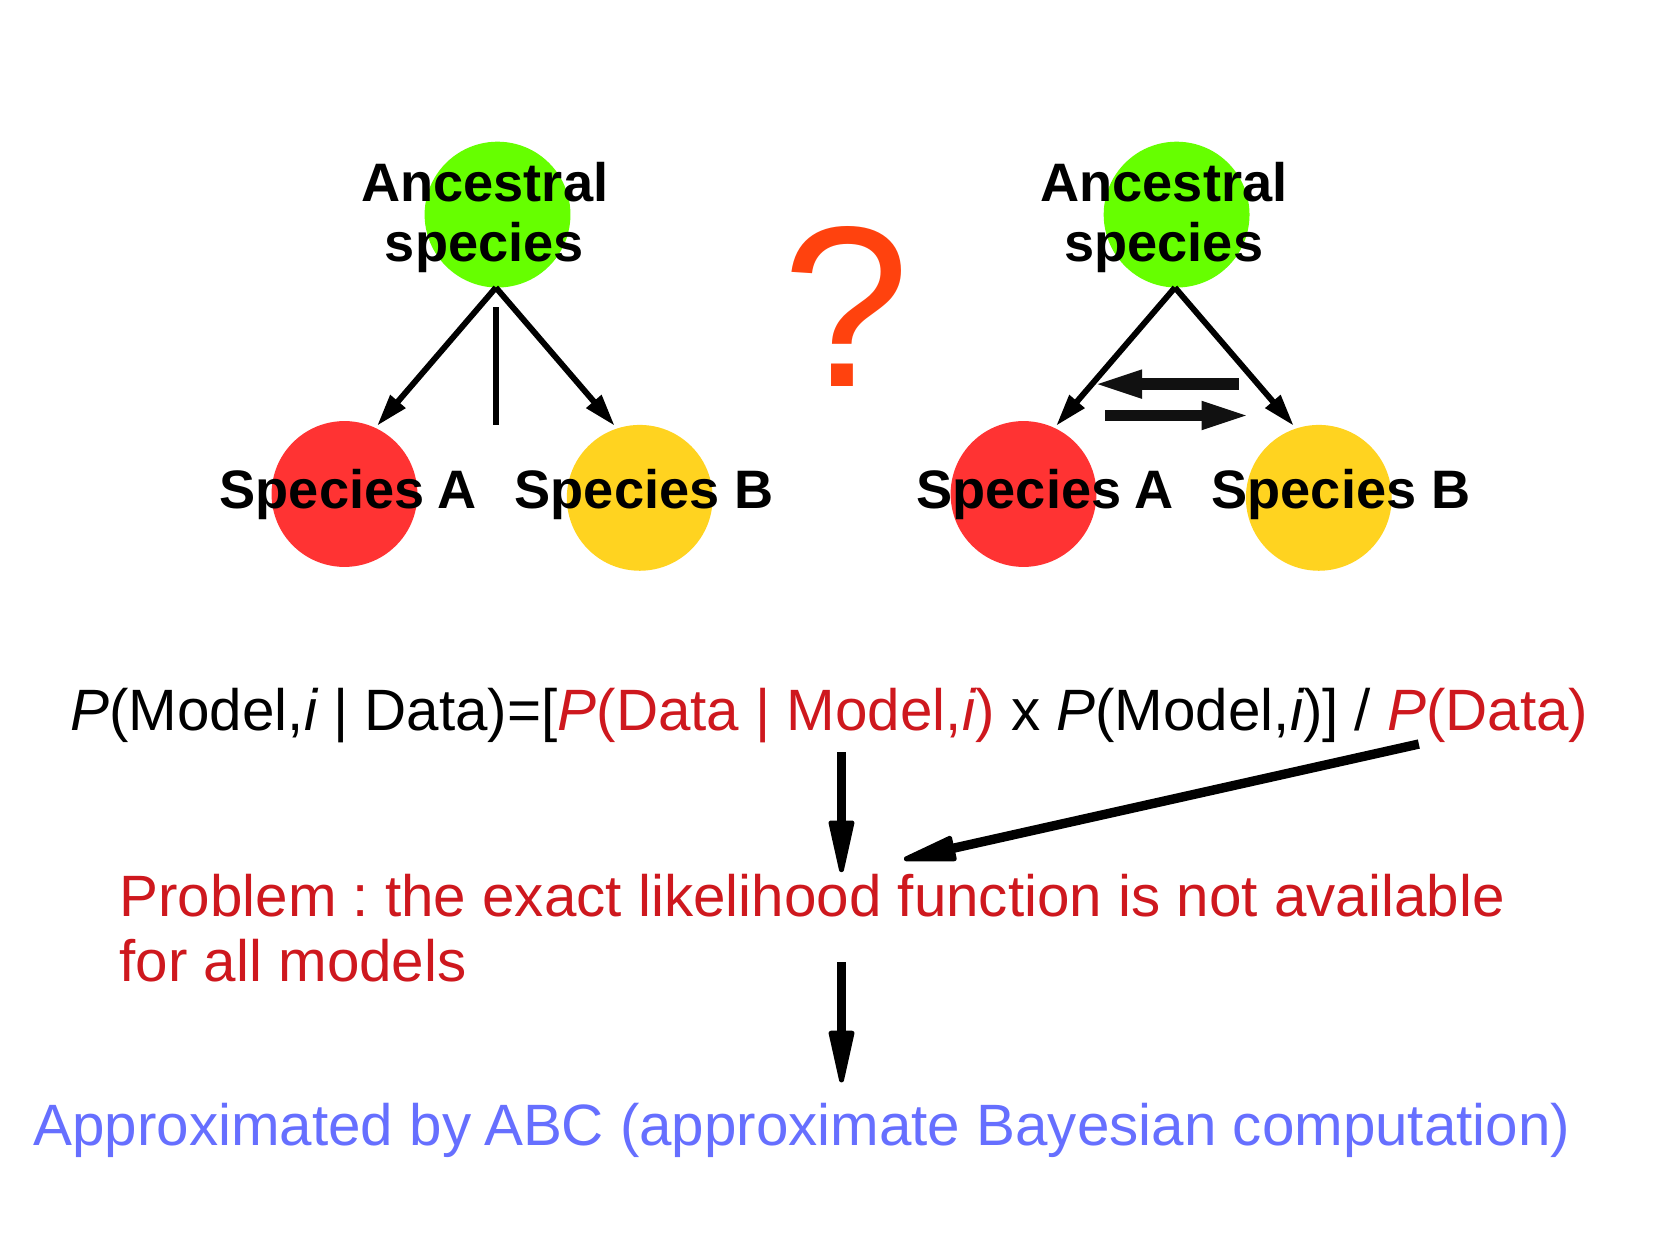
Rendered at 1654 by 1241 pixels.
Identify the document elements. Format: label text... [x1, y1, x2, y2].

text_box [573, 528, 707, 571]
text_box [959, 528, 1089, 567]
text_box [964, 421, 1083, 451]
text_box Species A [204, 451, 493, 528]
text_box [469, 282, 526, 288]
text_box ? [767, 171, 925, 443]
text_box Approximated by ABC (approximate Bayesian computation) [18, 1085, 1629, 1231]
text_box Problem : the exact likelihood function is not available for all models [104, 856, 1571, 1057]
text_box [279, 528, 409, 567]
text_box [1148, 282, 1205, 288]
text_box [583, 424, 696, 451]
text_box Ancestral species [1025, 144, 1324, 282]
text_box Ancestral species [346, 144, 645, 282]
text_box [1252, 528, 1386, 571]
text_box [1262, 424, 1375, 451]
text_box [285, 421, 404, 451]
text_box Species B [499, 451, 790, 528]
text_box Species A [901, 451, 1189, 528]
text_box P(Model,i | Data)=[P(Data | Model,i) x P(Model,i)] / P(Data) [55, 670, 1604, 750]
text_box Species B [1196, 451, 1487, 528]
